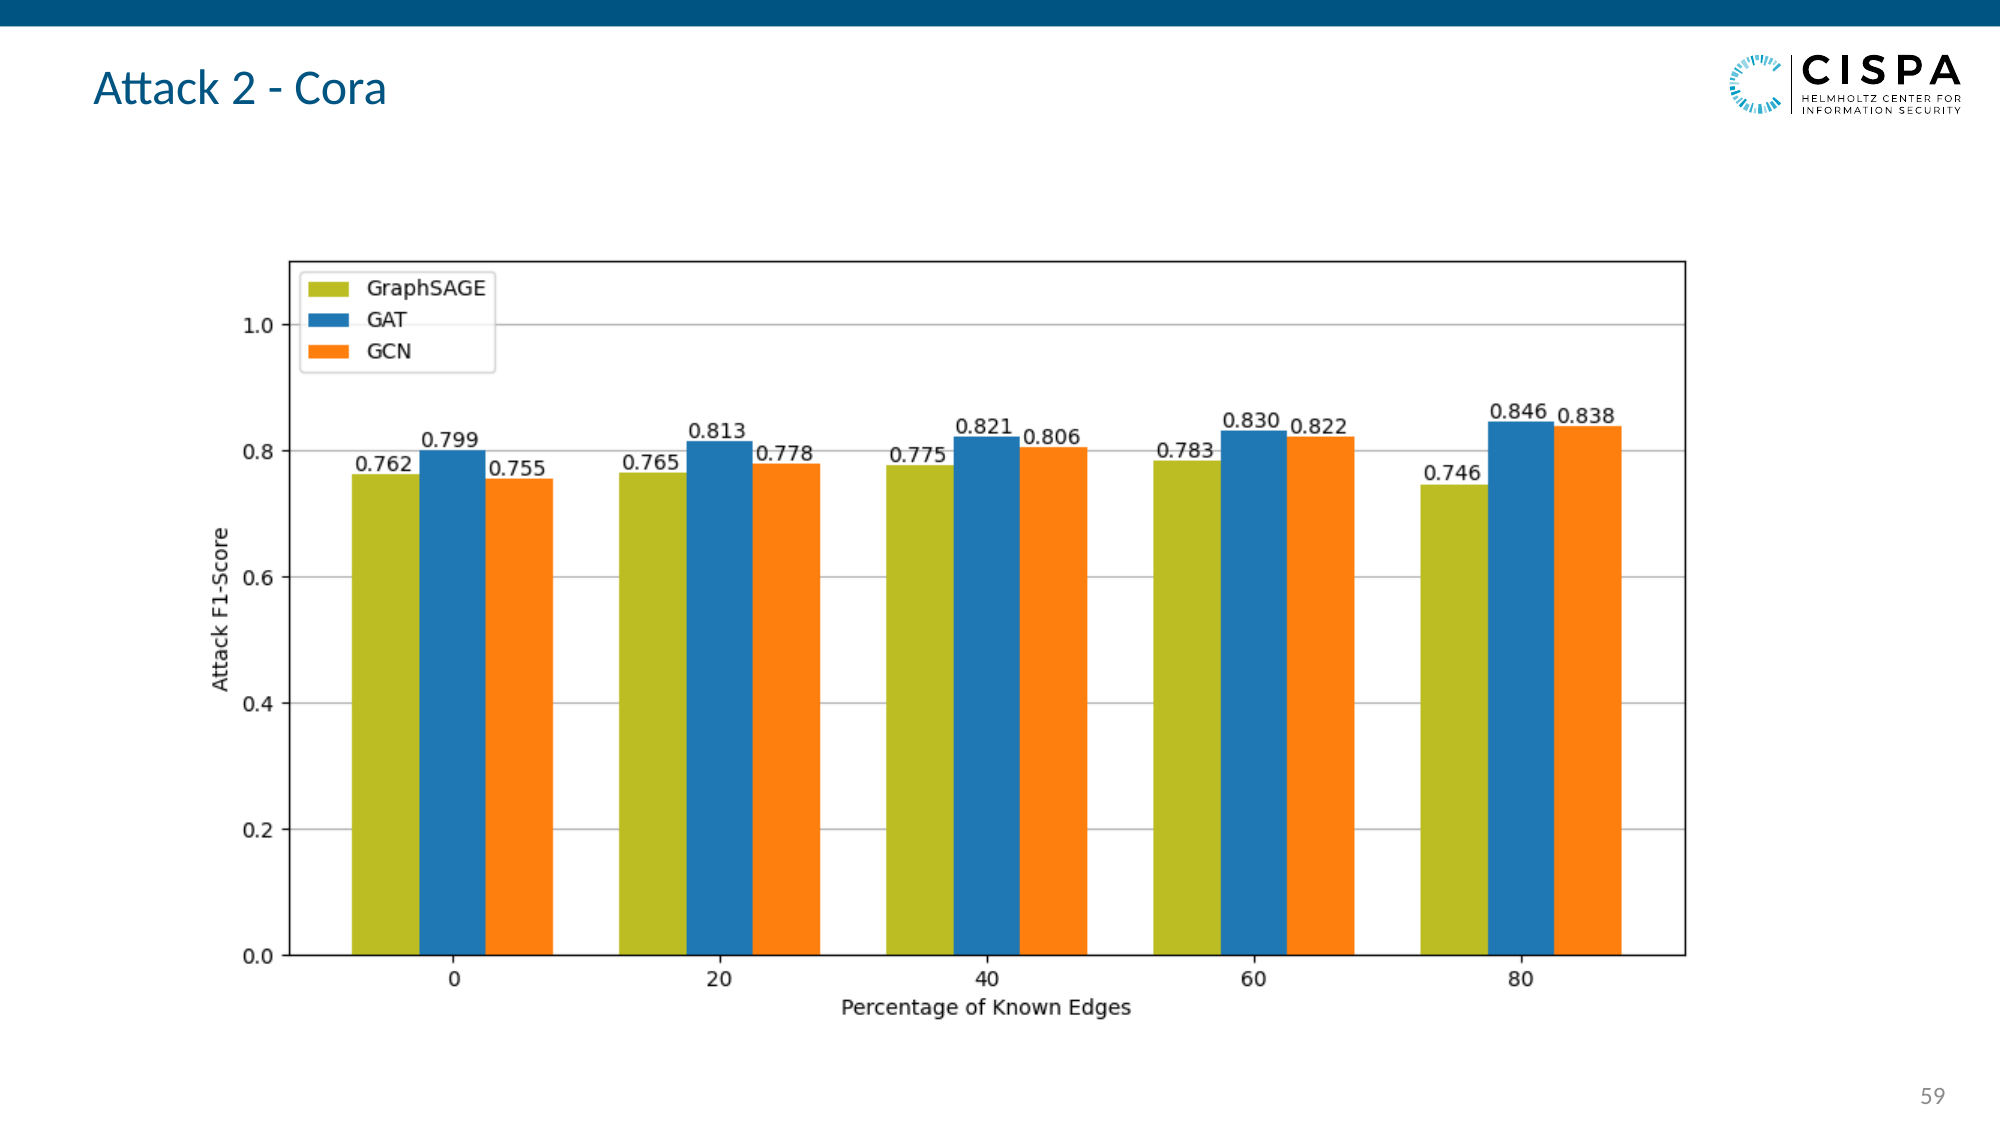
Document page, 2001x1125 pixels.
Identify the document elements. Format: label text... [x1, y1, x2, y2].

title Attack 2 - Cora [78, 38, 1699, 131]
slide_number <number> [1870, 1065, 1961, 1125]
picture [64, 153, 1865, 1054]
